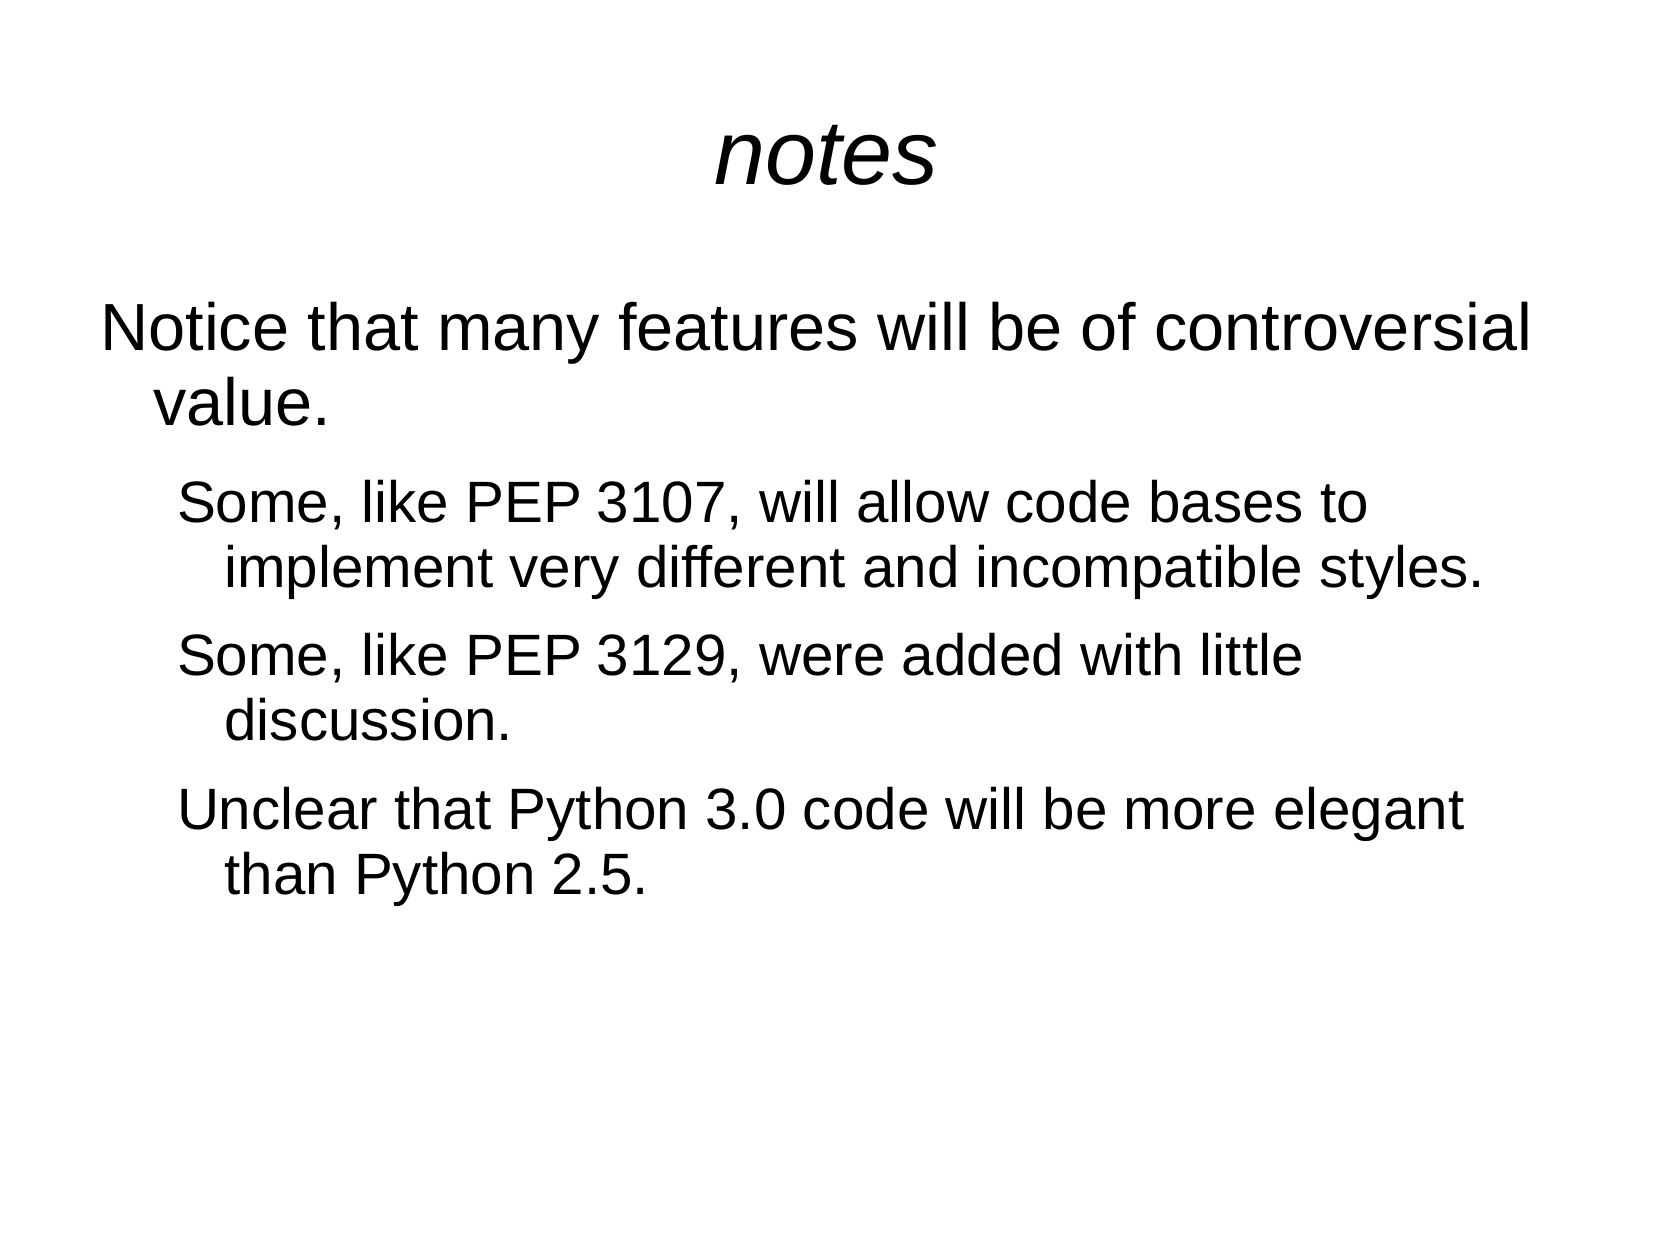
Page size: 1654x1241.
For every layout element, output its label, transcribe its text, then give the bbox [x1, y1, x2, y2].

title notes [82, 56, 1571, 250]
list Notice that many features will be of controversial value. Some, like PEP 3107, will allow code bases to implement very different and incompatible styles. Some, like PEP 3129, were added with little discussion. Unclear that Python 3.0 code will be more elegant than Python 2.5. [82, 290, 1571, 1094]
